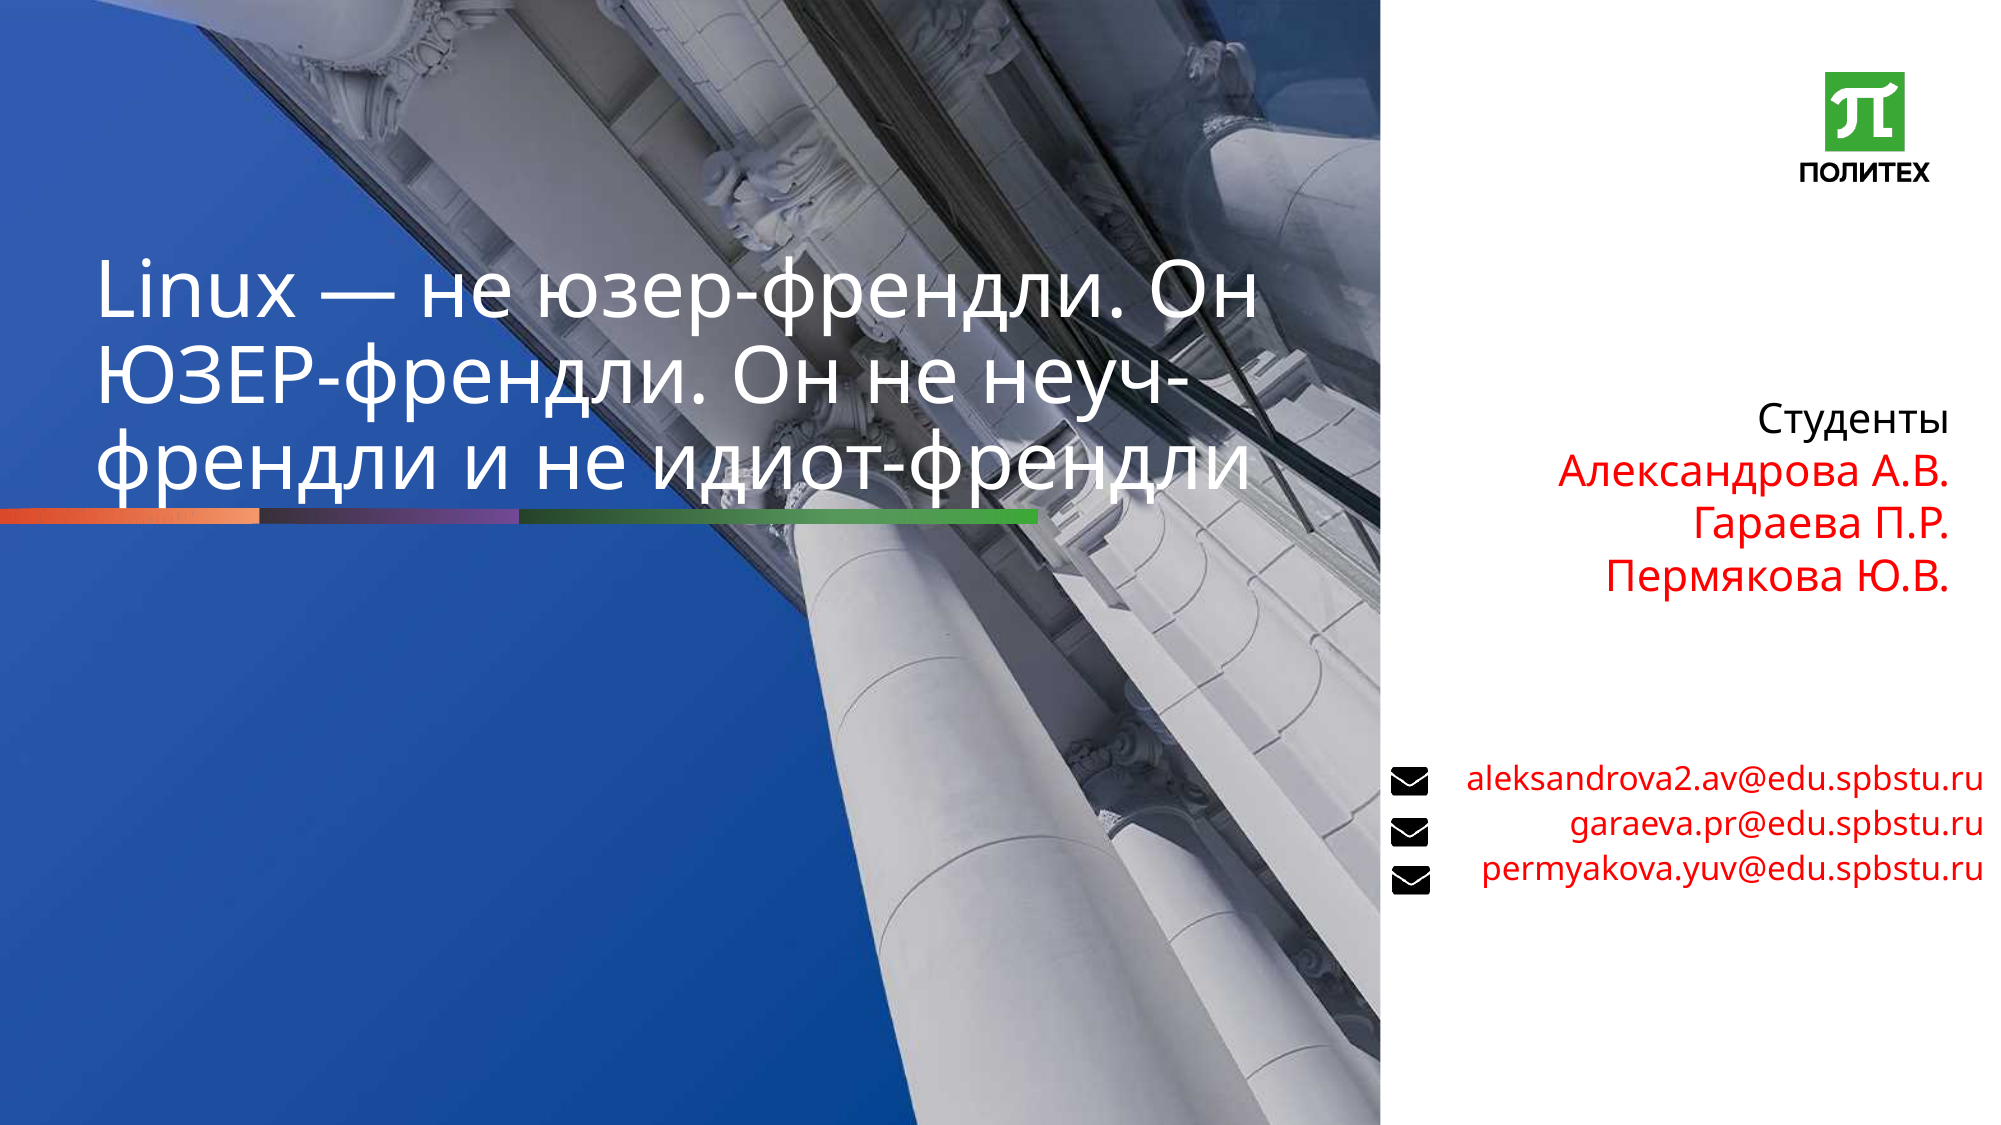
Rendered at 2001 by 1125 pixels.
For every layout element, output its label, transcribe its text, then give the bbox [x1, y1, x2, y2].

picture [1391, 762, 1428, 800]
picture [0, 0, 1381, 508]
picture [1800, 72, 1930, 182]
title Linux — не юзер-френдли. Он ЮЗЕР-френдли. Он не неуч-френдли и не идиот-френдли [79, 241, 1507, 522]
text_box aleksandrova2.av@edu.spbstu.rugaraeva.pr@edu.spbstu.rupermyakova.yuv@edu.spbstu.ru [1383, 749, 2000, 896]
picture [1391, 813, 1428, 851]
text_box Студенты Александрова А.В. Гараева П.Р. Пермякова Ю.В. [959, 384, 1966, 608]
picture [1392, 861, 1430, 899]
picture [0, 524, 1381, 1125]
